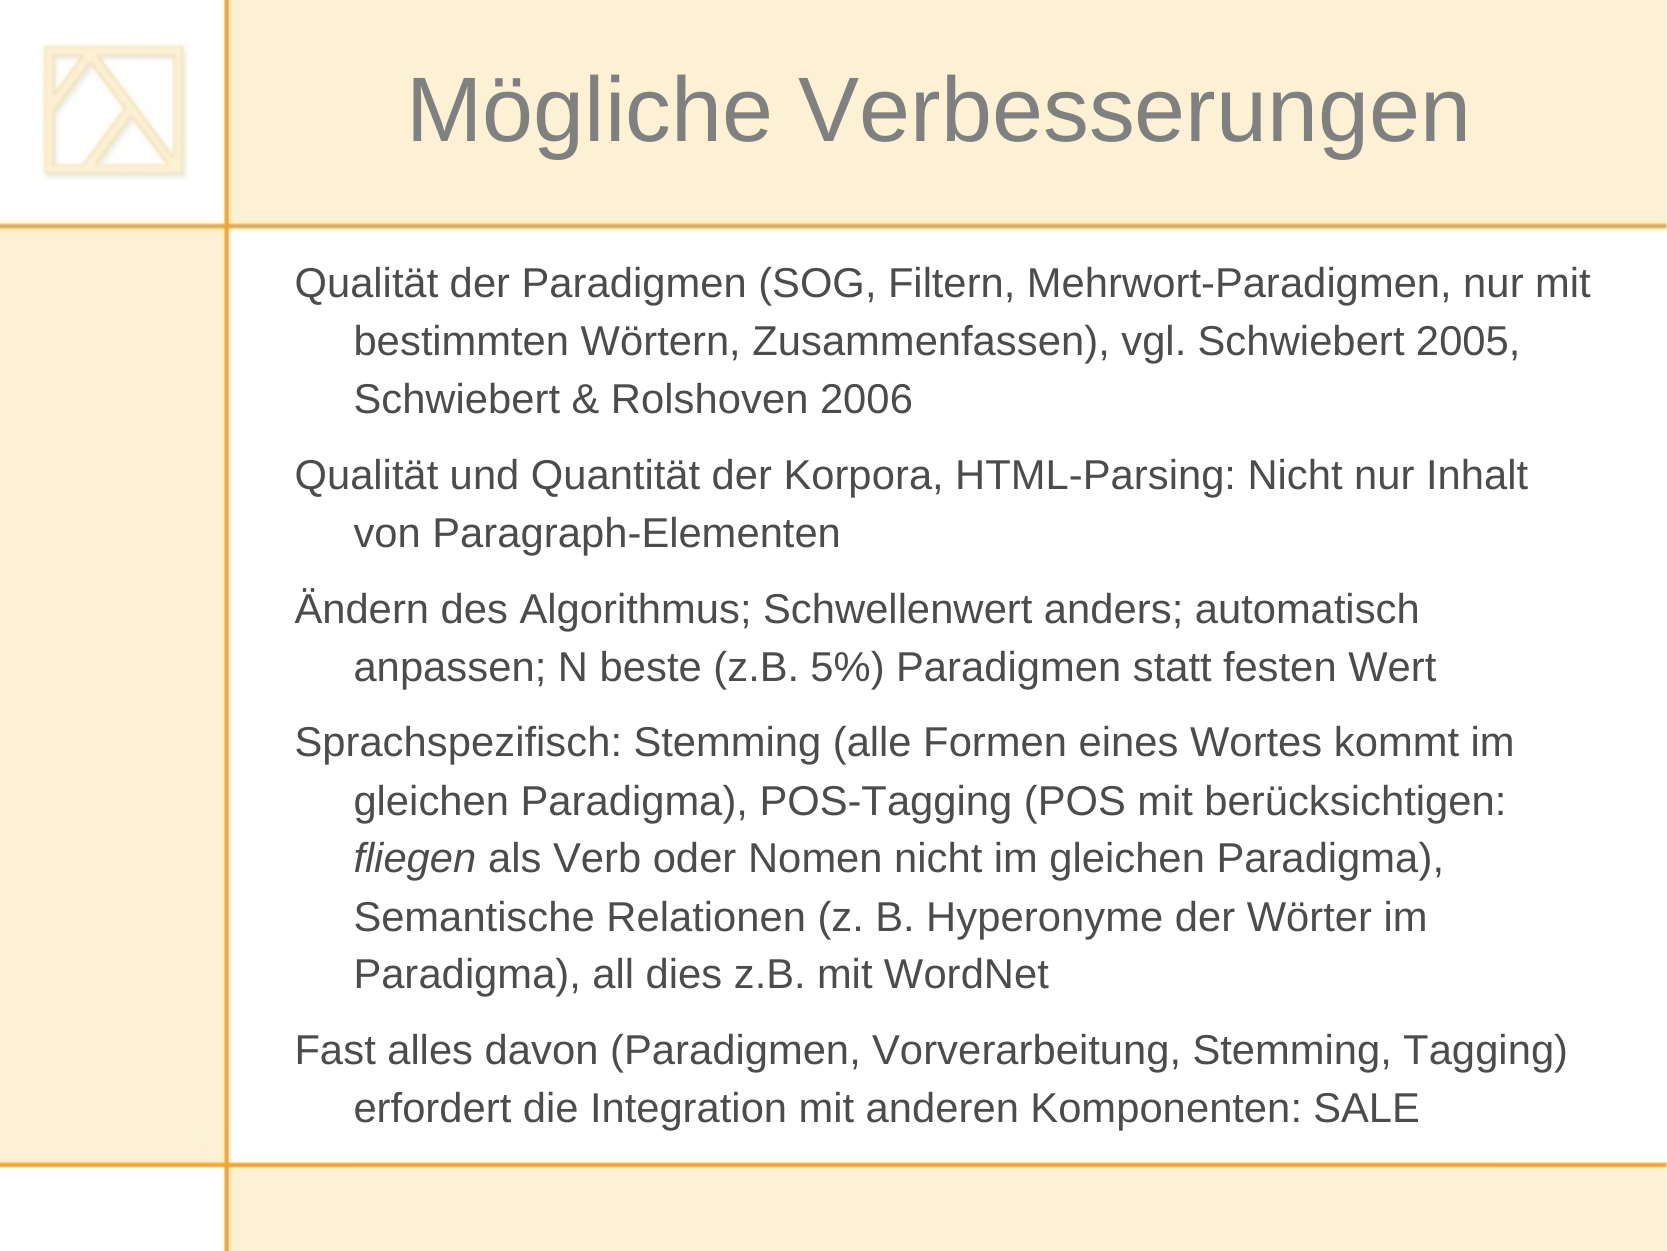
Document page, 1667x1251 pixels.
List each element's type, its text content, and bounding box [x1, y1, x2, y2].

list Qualität der Paradigmen (SOG, Filtern, Mehrwort-Paradigmen, nur mit bestimmten Wörtern, Zusammenfassen), vgl. Schwiebert 2005, Schwiebert & Rolshoven 2006 Qualität und Quantität der Korpora, HTML-Parsing: Nicht nur Inhalt von Paragraph-Elementen Ändern des Algorithmus; Schwellenwert anders; automatisch anpassen; N beste (z.B. 5%) Paradigmen statt festen Wert Sprachspezifisch: Stemming (alle Formen eines Wortes kommt im gleichen Paradigma), POS-Tagging (POS mit berücksichtigen: fliegen als Verb oder Nomen nicht im gleichen Paradigma), Semantische Relationen (z. B. Hyperonyme der Wörter im Paradigma), all dies z.B. mit WordNet Fast alles davon (Paradigmen, Vorverarbeitung, Stemming, Tagging) erfordert die Integration mit anderen Komponenten: SALE [265, 248, 1608, 1126]
picture [0, 0, 1667, 1251]
title Mögliche Verbesserungen [268, 6, 1611, 216]
